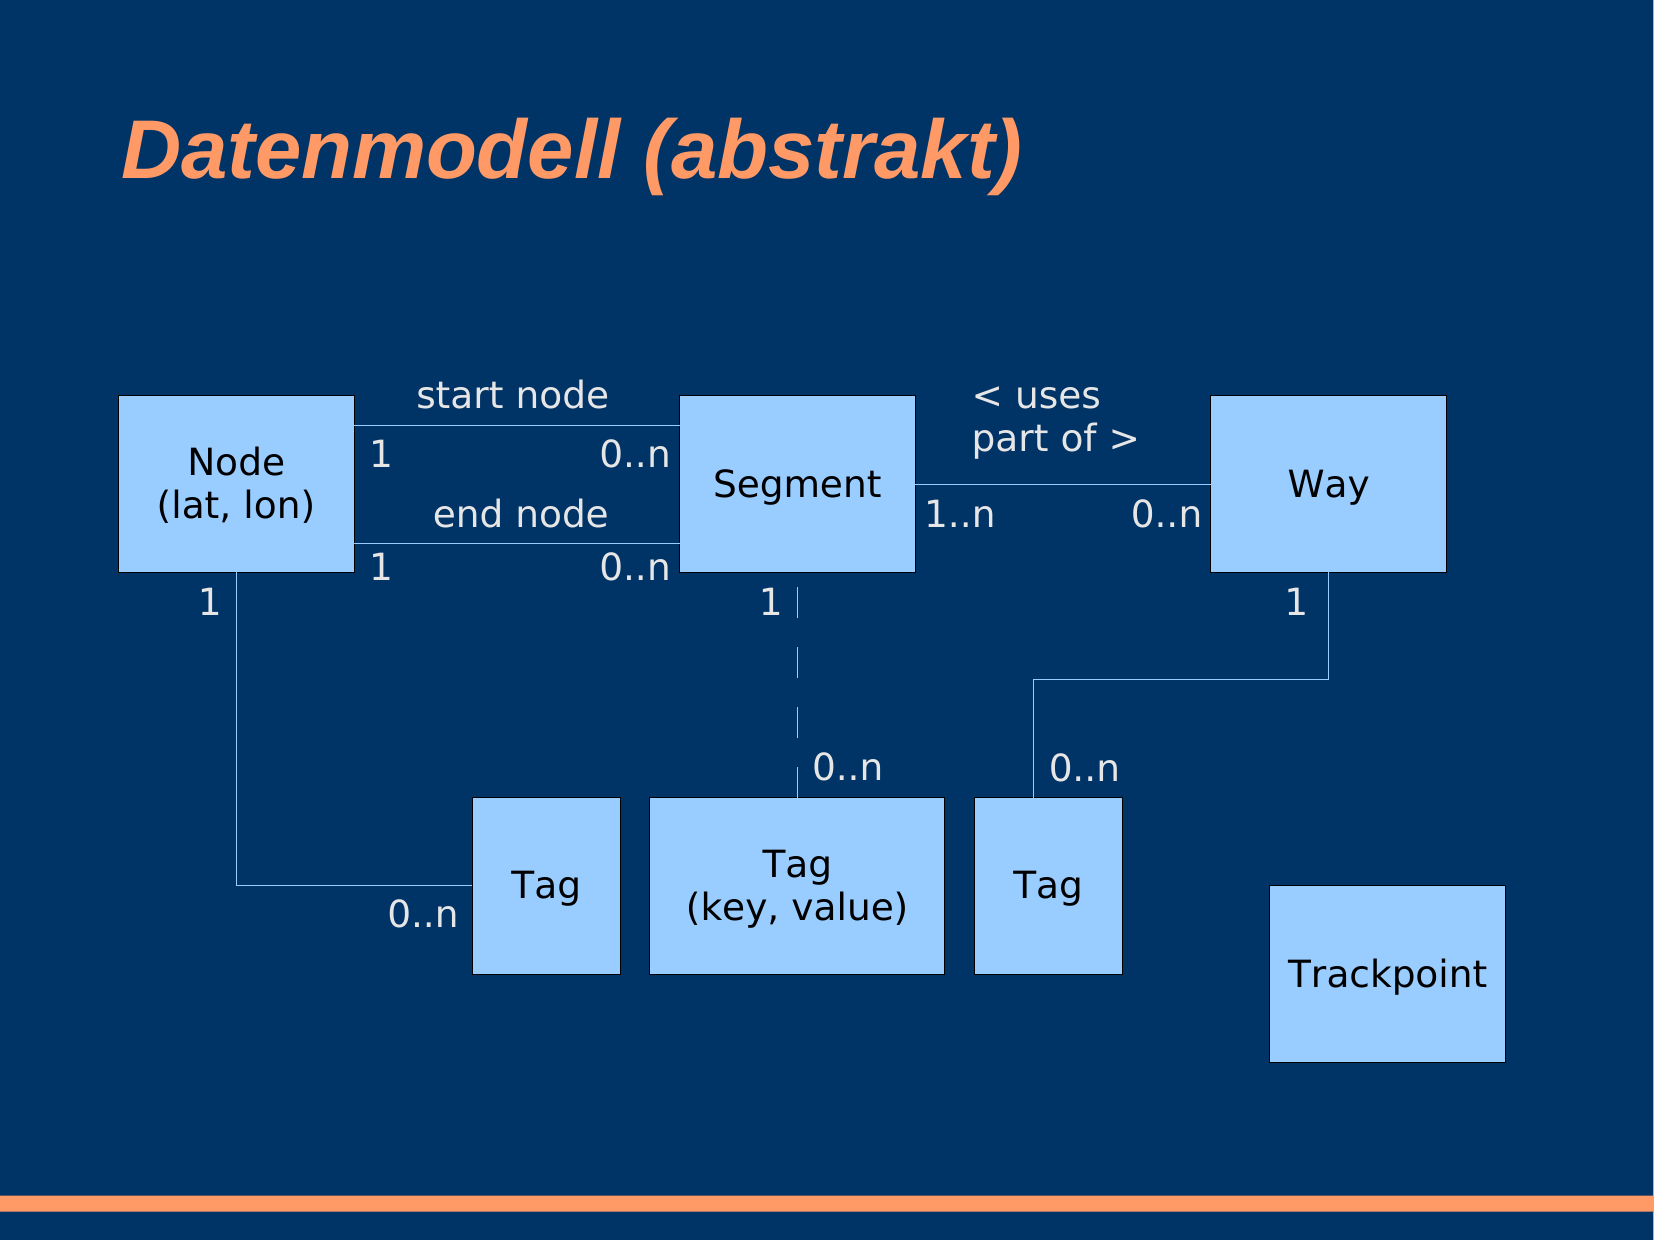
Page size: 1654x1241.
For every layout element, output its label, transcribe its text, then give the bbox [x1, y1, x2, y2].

text_box start node [401, 366, 621, 426]
text_box Segment [679, 395, 916, 573]
text_box < uses part of > [956, 366, 1182, 469]
title Datenmodell (abstrakt) [121, 53, 1534, 247]
text_box 0..n [1034, 738, 1134, 798]
text_box Tag (key, value) [649, 797, 945, 975]
text_box 0..n [1116, 484, 1217, 544]
text_box Node (lat, lon) [118, 395, 355, 573]
text_box Tag [472, 797, 621, 975]
text_box 1 [354, 538, 408, 597]
text_box 0..n [797, 738, 898, 797]
text_box 0..n [584, 425, 685, 485]
text_box Trackpoint [1269, 885, 1506, 1063]
text_box Tag [974, 797, 1123, 975]
text_box Way [1210, 395, 1447, 573]
text_box 1 [744, 573, 798, 632]
text_box 1 [183, 573, 237, 632]
text_box 1..n [909, 484, 1010, 544]
text_box 1 [354, 425, 408, 485]
text_box 0..n [372, 885, 473, 945]
text_box 0..n [584, 538, 685, 597]
text_box 1 [1269, 572, 1323, 632]
text_box end node [418, 484, 621, 544]
